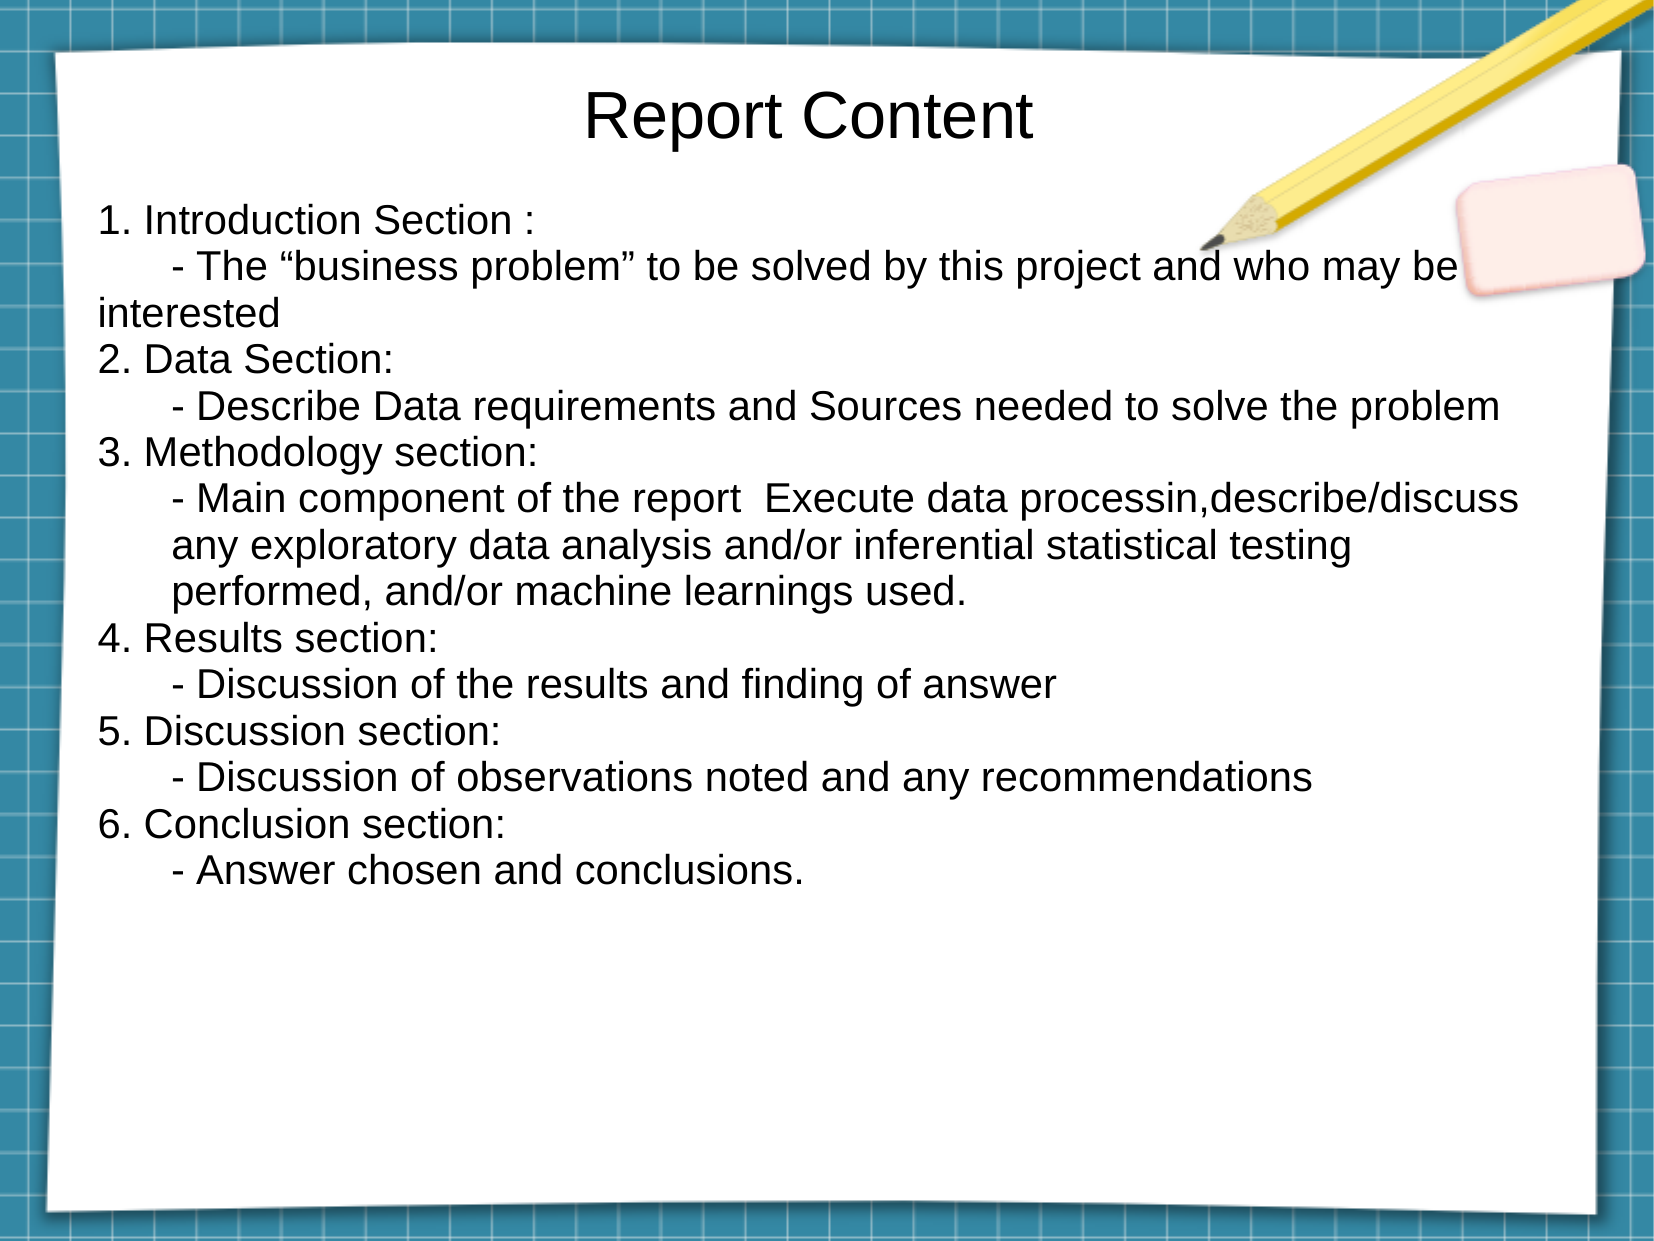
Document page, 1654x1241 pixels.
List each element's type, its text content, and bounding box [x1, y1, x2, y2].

text_box 1. Introduction Section : ⁃ The “business problem” to be solved by this project and who may be interested 2. Data Section: ⁃ Describe Data requirements and Sources needed to solve the problem 3. Methodology section: ⁃ Main component of the report Execute data processin,describe/discuss any exploratory data analysis and/or inferential statistical testing performed, and/or machine learnings used. 4. Results section: ⁃ Discussion of the results and finding of answer 5. Discussion section: ⁃ Discussion of observations noted and any recommendations 6. Conclusion section: ⁃ Answer chosen and conclusions. [82, 188, 1560, 1123]
picture [0, 0, 1654, 1241]
text_box Report Content [496, 70, 1123, 166]
